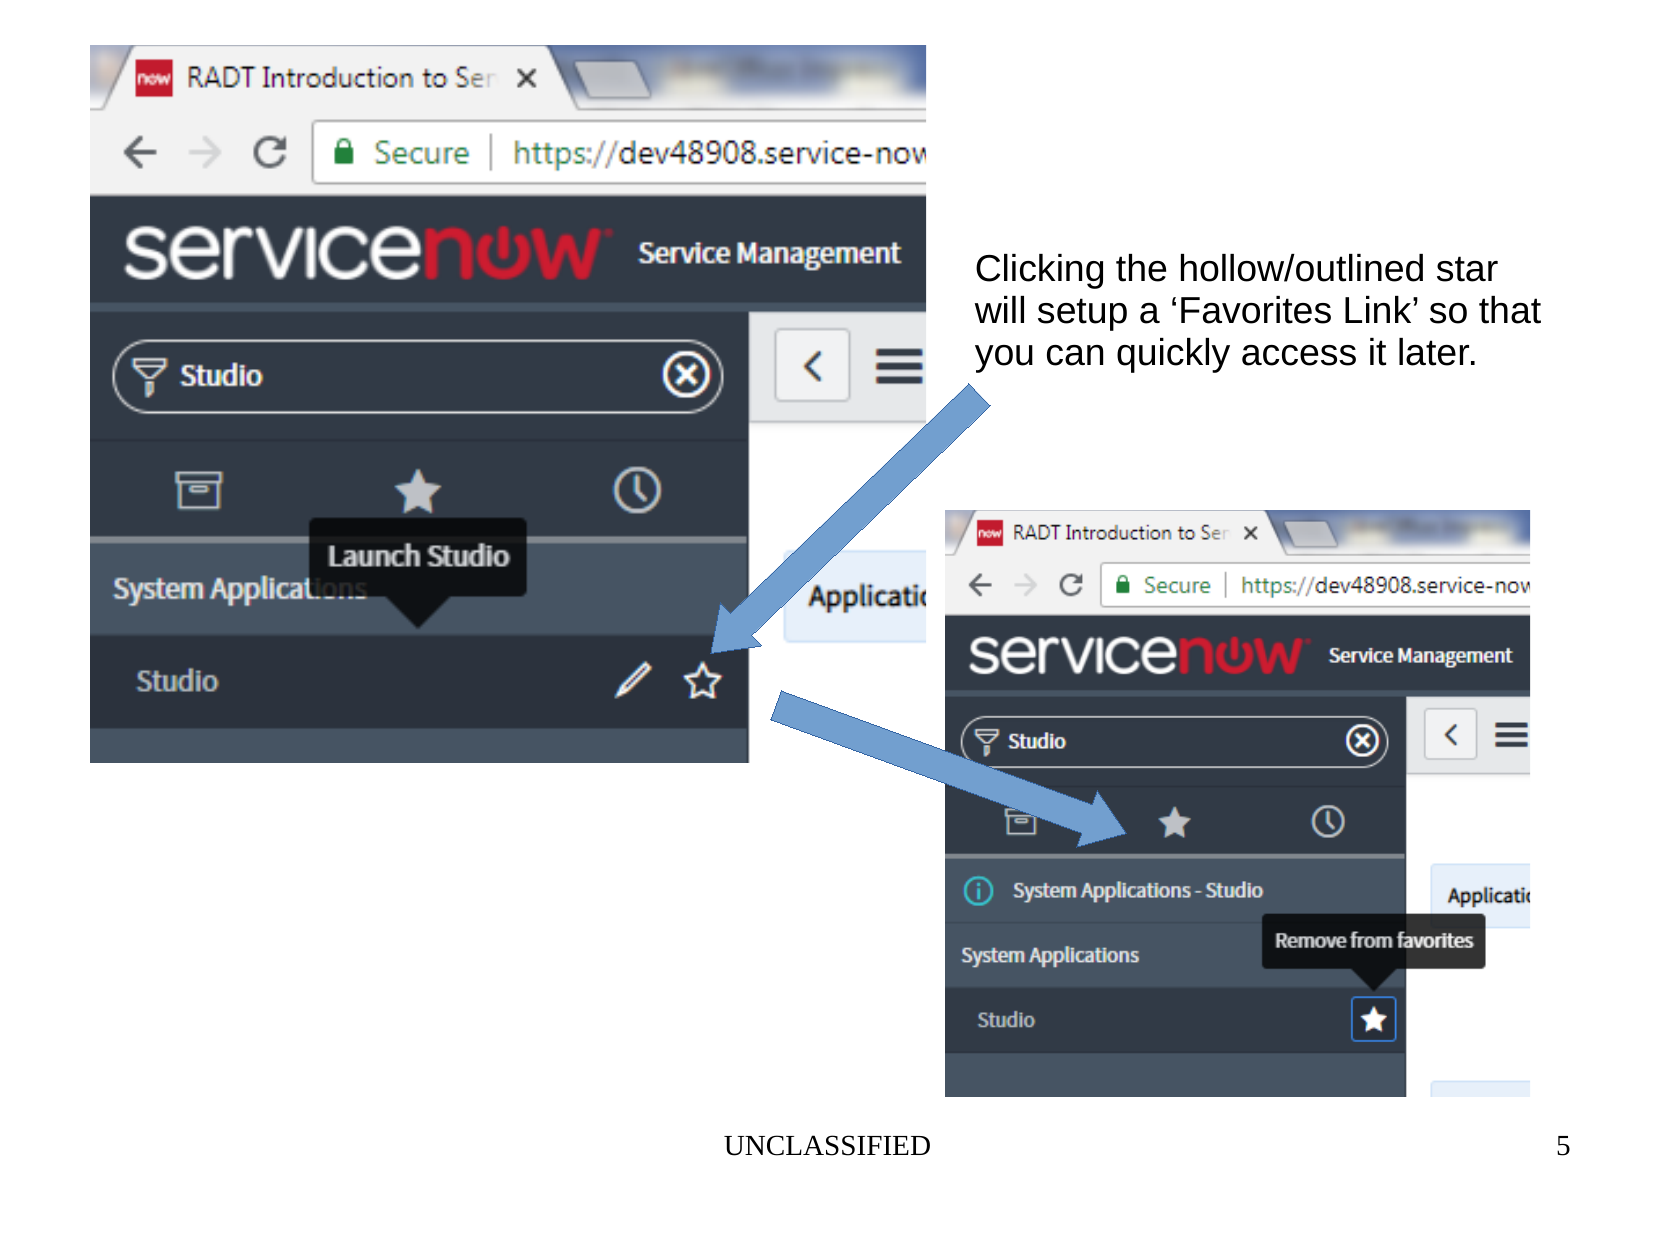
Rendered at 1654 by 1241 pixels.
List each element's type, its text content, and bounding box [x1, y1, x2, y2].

picture [90, 45, 927, 763]
text_box Clicking the hollow/outlined star will setup a ‘Favorites Link’ so that you can quickly access it later. [960, 240, 1561, 969]
text_box [770, 690, 1127, 848]
picture [945, 510, 1531, 1097]
text_box [710, 383, 991, 654]
